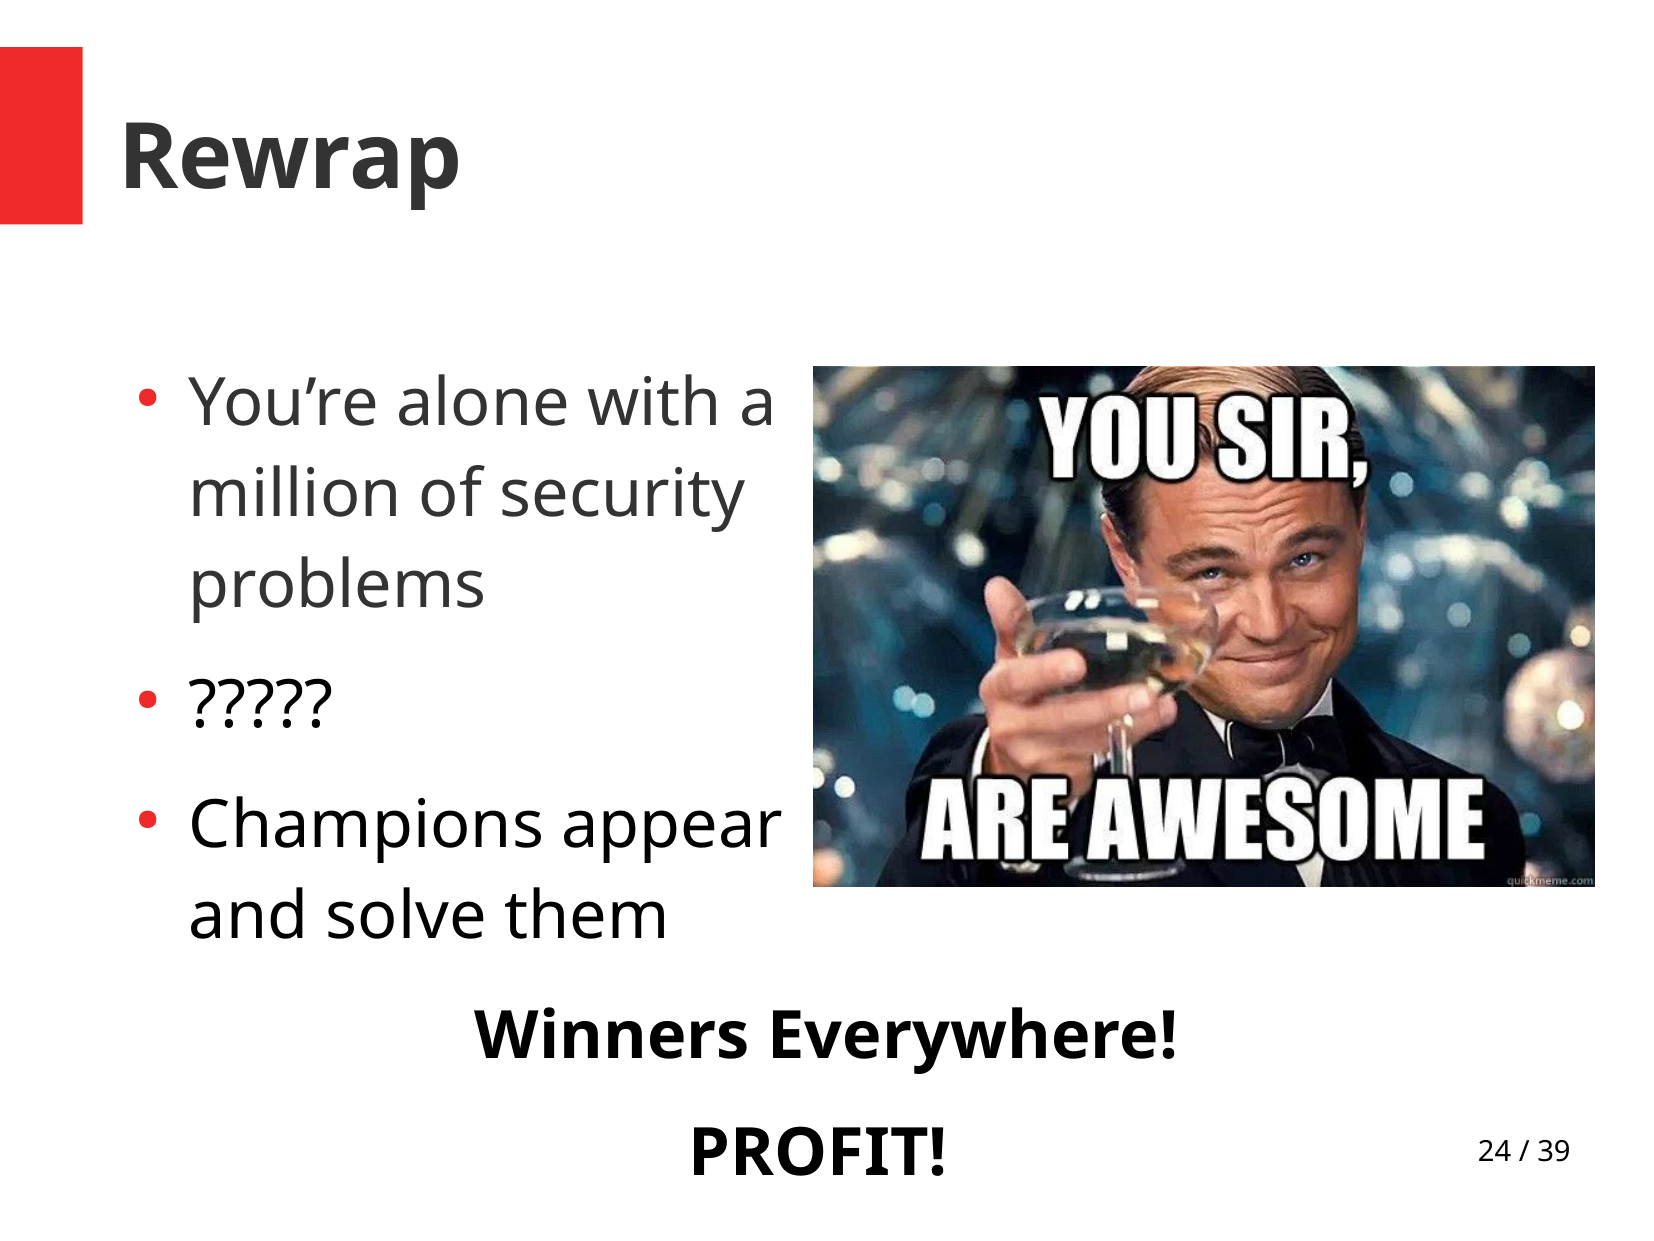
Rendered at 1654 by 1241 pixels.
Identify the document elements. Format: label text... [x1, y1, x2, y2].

title Rewrap [118, 49, 1571, 257]
picture [1536, 366, 1595, 887]
list You’re alone with a million of security problems ????? Champions appear and solve them Winners Everywhere! PROFIT! [118, 354, 1536, 1074]
